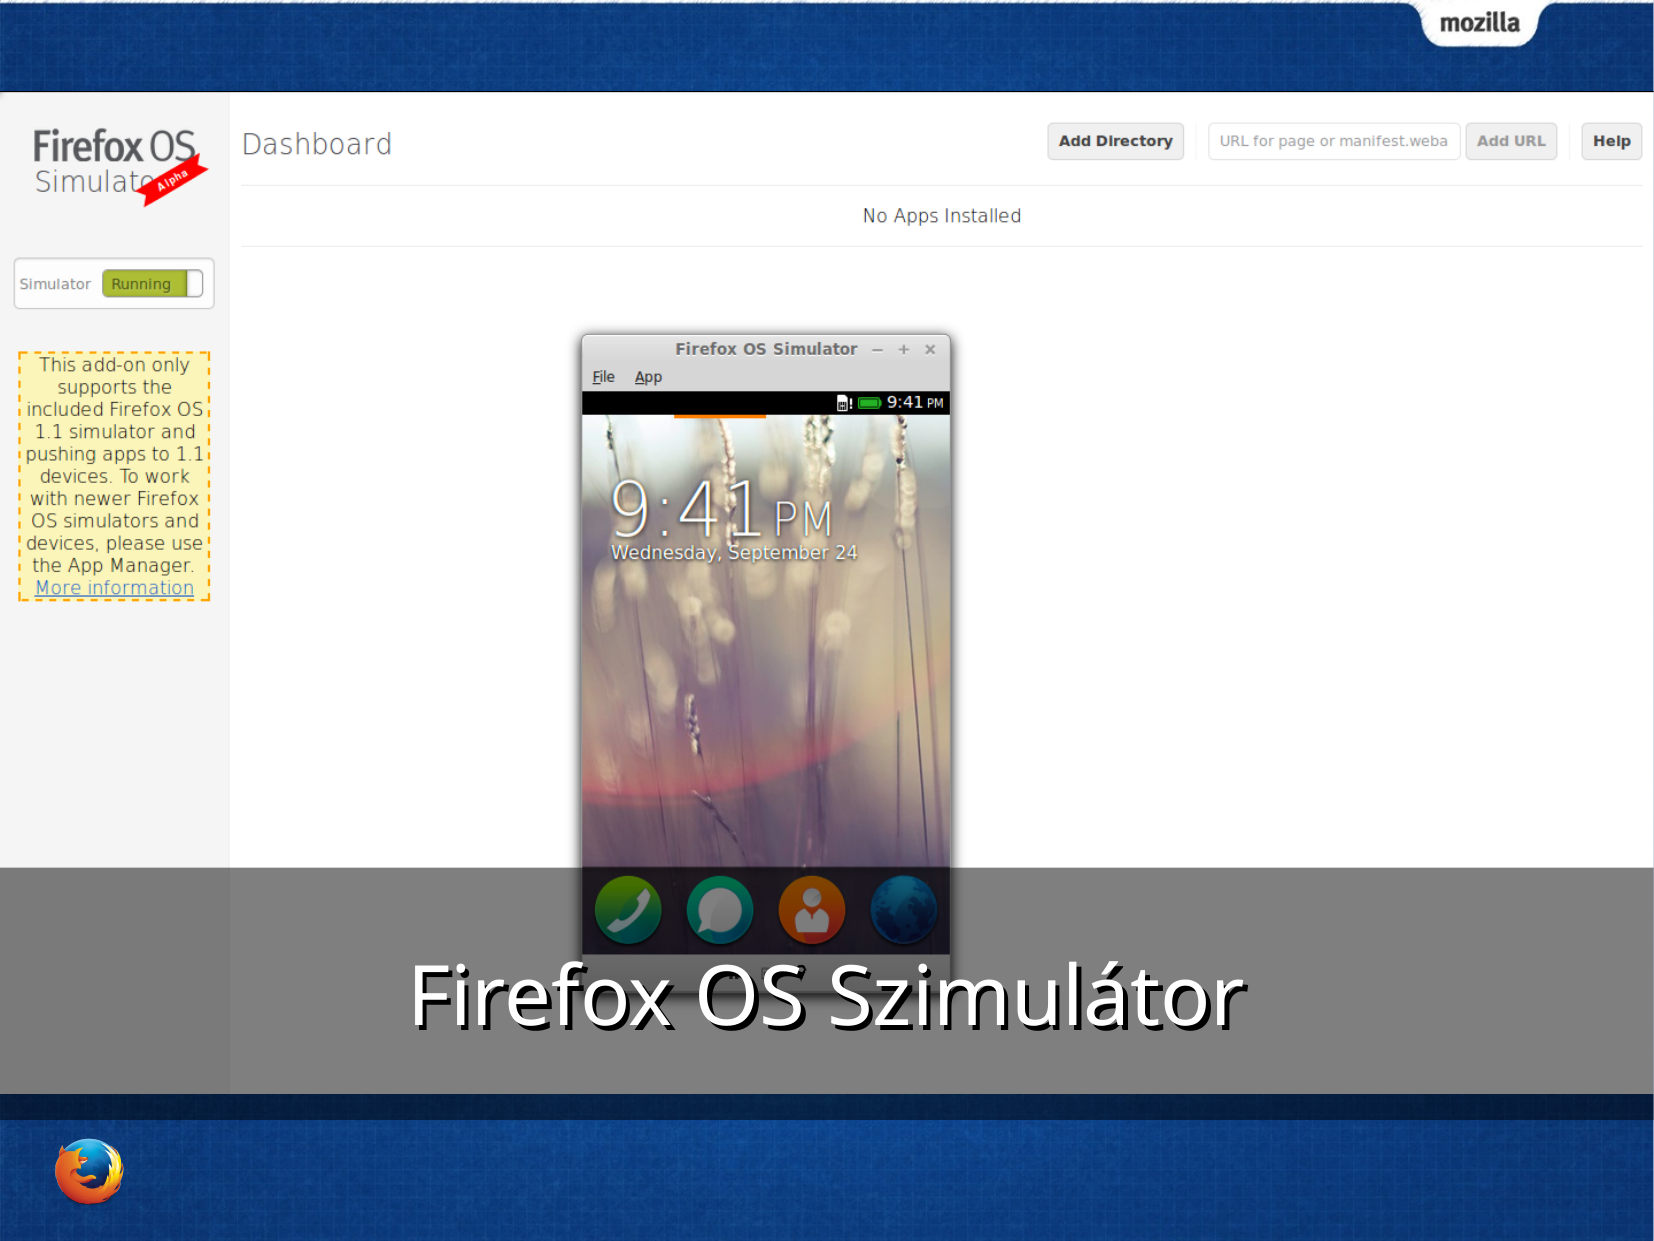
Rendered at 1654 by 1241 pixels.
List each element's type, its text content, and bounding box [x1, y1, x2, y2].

picture [0, 0, 1654, 867]
picture [0, 1120, 1654, 1241]
text_box Firefox OS Szimulátor [0, 867, 1654, 1120]
